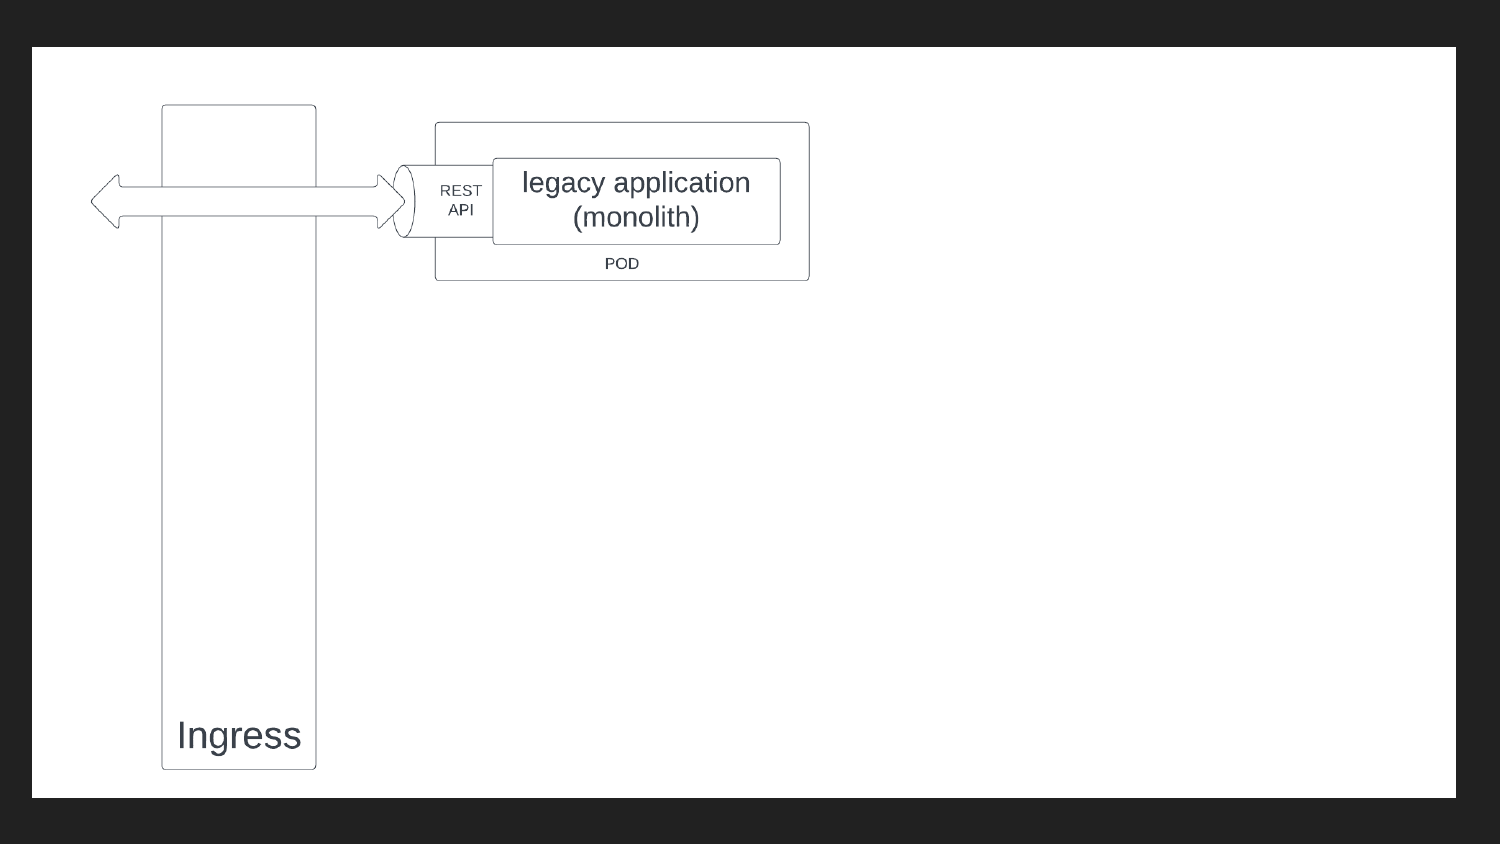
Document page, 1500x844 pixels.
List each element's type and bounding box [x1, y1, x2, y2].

picture [32, 47, 1456, 798]
